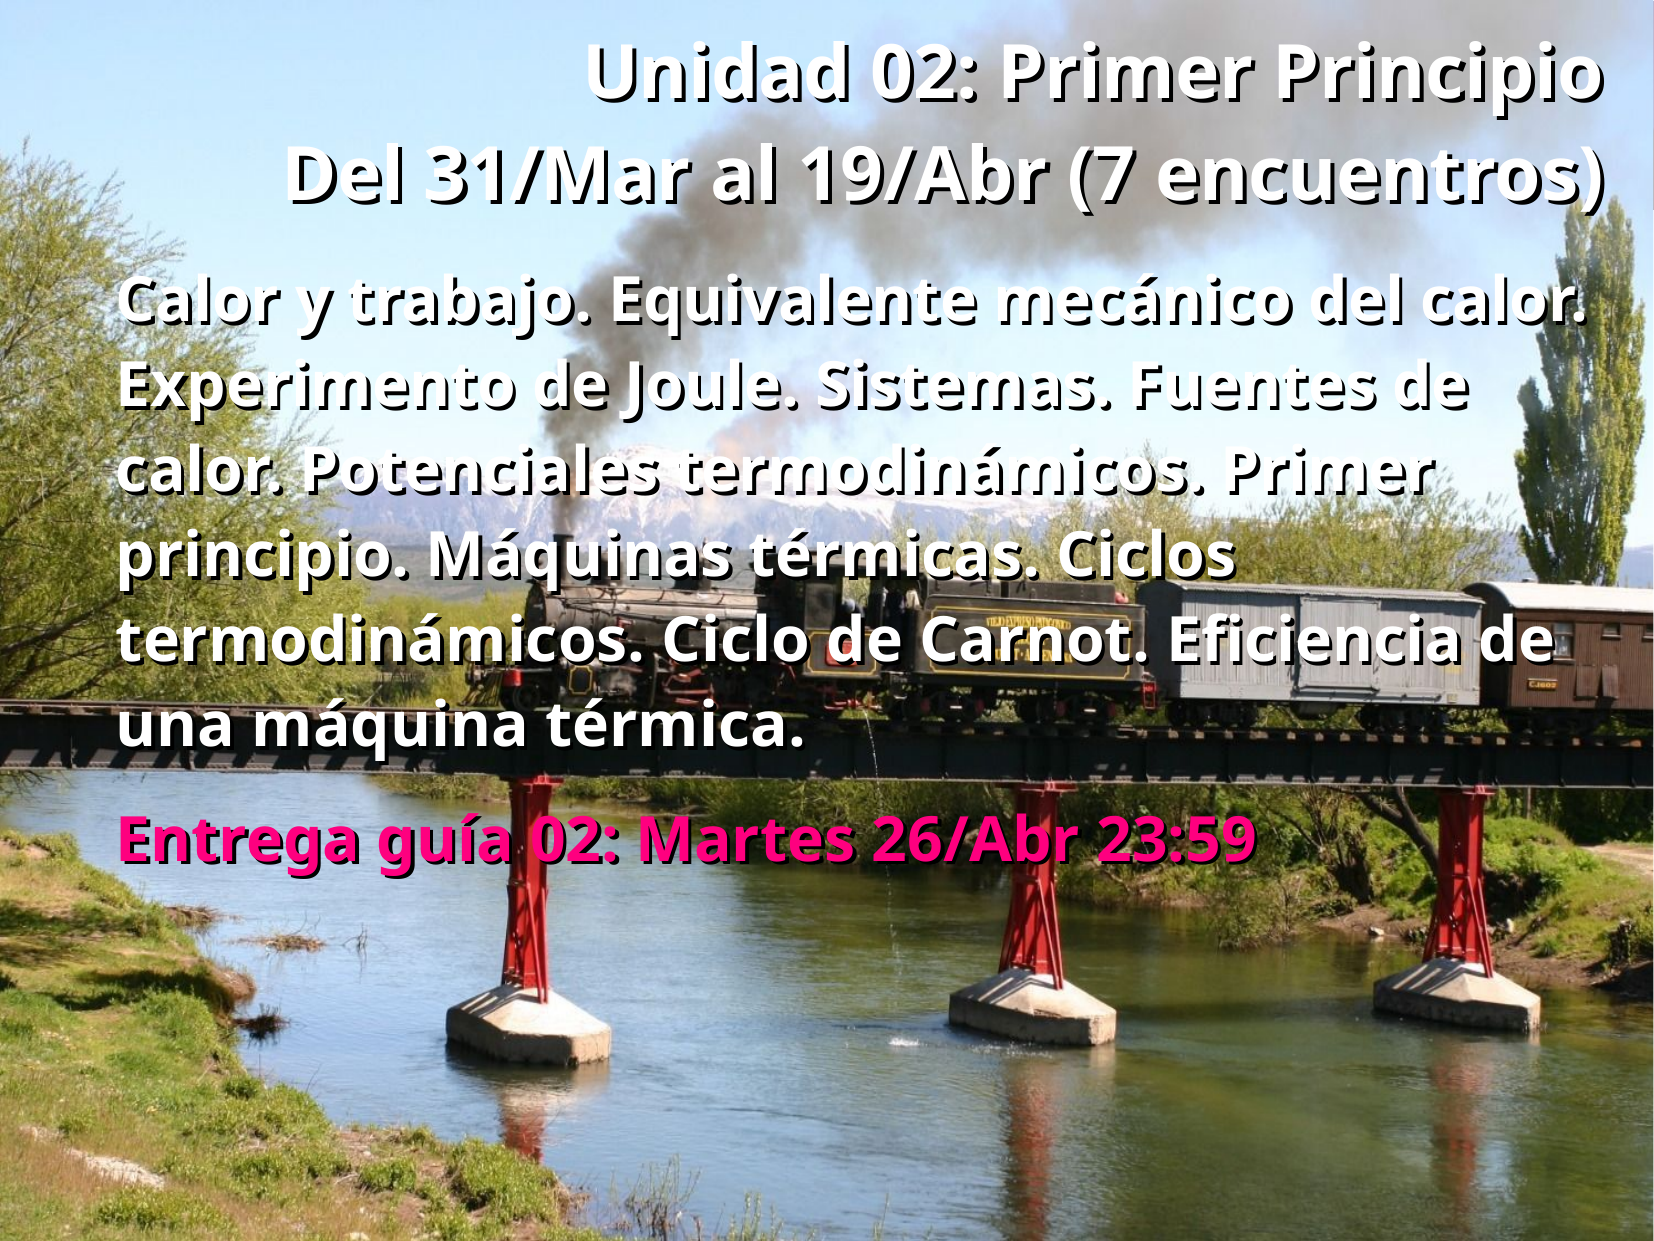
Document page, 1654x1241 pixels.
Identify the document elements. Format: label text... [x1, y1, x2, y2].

title Unidad 02: Primer Principio Del 31/Mar al 19/Abr (7 encuentros) [45, 0, 1606, 252]
list Calor y trabajo. Equivalente mecánico del calor. Experimento de Joule. Sistemas. Fuentes de calor. Potenciales termodinámicos. Primer principio. Máquinas térmicas. Ciclos termodinámicos. Ciclo de Carnot. Eficiencia de una máquina térmica. Entrega guía 02: Martes 26/Abr 23:59 [45, 255, 1606, 1156]
picture [0, 0, 1654, 1241]
